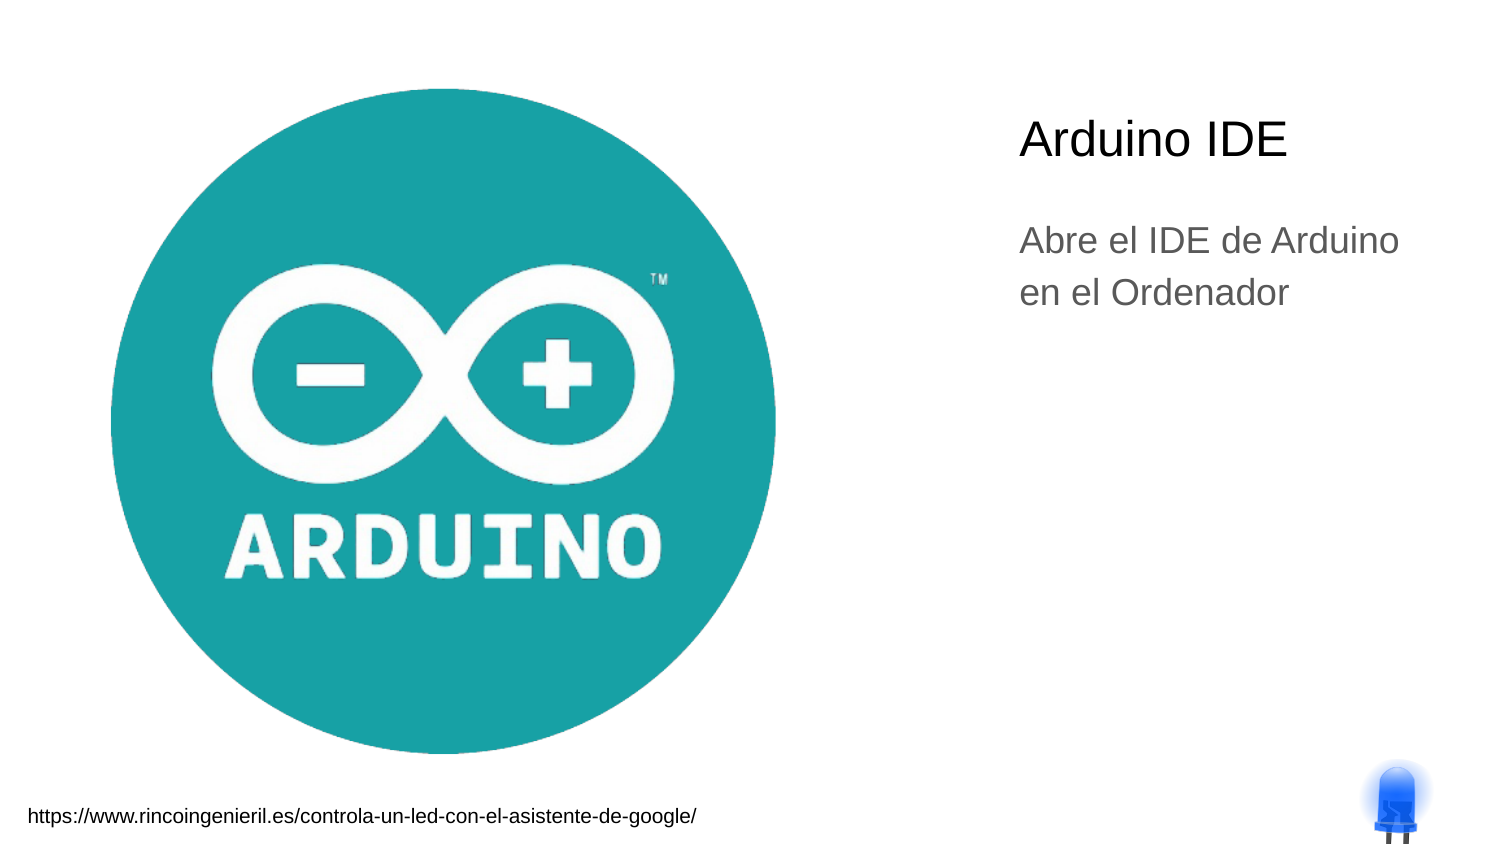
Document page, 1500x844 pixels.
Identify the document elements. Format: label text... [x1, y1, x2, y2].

title Arduino IDE [1004, 57, 1465, 182]
picture [1354, 759, 1440, 844]
picture [0, 0, 888, 844]
list Abre el IDE de Arduino en el Ordenador [1004, 194, 1465, 716]
